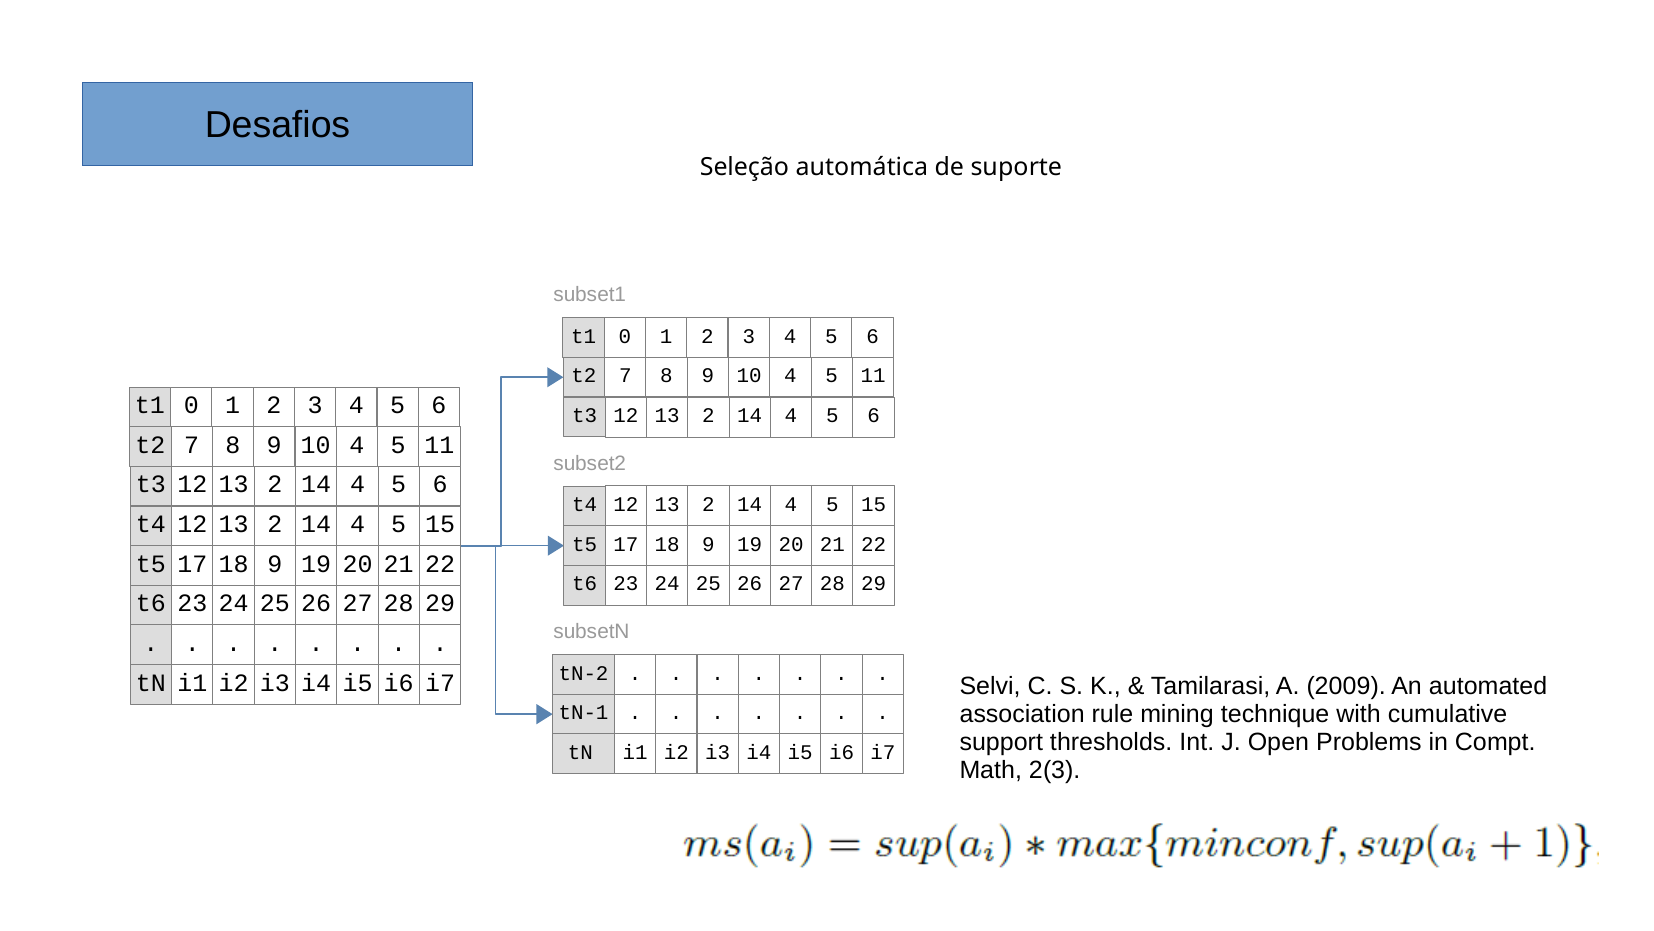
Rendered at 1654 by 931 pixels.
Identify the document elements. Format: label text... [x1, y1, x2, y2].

text_box 9 [254, 545, 295, 585]
text_box 15 [419, 506, 461, 545]
text_box 2 [254, 506, 295, 545]
text_box Desafios [82, 82, 473, 166]
text_box 27 [770, 565, 811, 606]
text_box 10 [728, 357, 769, 397]
text_box 11 [418, 426, 461, 466]
text_box 9 [253, 426, 294, 466]
text_box i5 [779, 733, 820, 774]
text_box 12 [605, 397, 646, 438]
text_box subset1 [538, 275, 698, 332]
text_box . [615, 695, 655, 733]
text_box . [254, 624, 295, 664]
text_box 23 [172, 585, 212, 624]
text_box 21 [378, 545, 419, 585]
text_box . [697, 695, 738, 733]
text_box . [862, 695, 904, 733]
text_box 14 [729, 485, 770, 525]
text_box 6 [419, 466, 461, 506]
text_box i7 [862, 733, 904, 774]
text_box 13 [646, 397, 687, 438]
text_box 20 [336, 545, 378, 585]
text_box . [655, 670, 697, 695]
text_box 19 [729, 525, 770, 565]
text_box i1 [172, 664, 212, 705]
text_box t3 [130, 466, 172, 506]
text_box . [130, 624, 172, 664]
text_box 7 [605, 357, 645, 397]
text_box 18 [646, 525, 687, 565]
text_box 28 [811, 565, 852, 606]
text_box 8 [212, 426, 253, 466]
text_box 24 [646, 565, 687, 606]
text_box i4 [738, 733, 779, 774]
text_box subsetN [538, 612, 708, 670]
text_box . [655, 695, 697, 733]
text_box t4 [563, 501, 605, 525]
text_box 19 [295, 545, 336, 585]
text_box . [820, 654, 862, 695]
text_box 20 [770, 525, 811, 565]
text_box Seleção automática de suporte [685, 141, 1323, 201]
text_box 5 [377, 387, 418, 426]
text_box 5 [378, 506, 419, 545]
text_box 24 [212, 585, 254, 624]
text_box i4 [295, 664, 336, 705]
text_box t1 [129, 387, 171, 426]
text_box 5 [811, 357, 852, 397]
text_box . [779, 695, 820, 733]
text_box t5 [563, 525, 606, 565]
text_box . [419, 624, 461, 664]
text_box 27 [336, 585, 378, 624]
text_box . [862, 654, 904, 695]
text_box 6 [418, 387, 460, 426]
picture [661, 808, 1599, 880]
text_box t5 [130, 545, 172, 585]
text_box 0 [171, 387, 211, 426]
text_box 29 [419, 585, 461, 624]
text_box 3 [294, 387, 335, 426]
text_box tN [130, 664, 172, 705]
text_box 2 [686, 317, 728, 357]
text_box 13 [212, 506, 254, 545]
text_box 5 [811, 485, 852, 525]
text_box 2 [687, 397, 729, 438]
text_box 5 [378, 466, 419, 506]
text_box 8 [645, 357, 687, 397]
text_box . [697, 654, 738, 695]
text_box 4 [770, 485, 811, 525]
text_box t3 [563, 397, 605, 437]
text_box t2 [129, 426, 172, 467]
text_box 15 [852, 485, 895, 525]
text_box t6 [130, 585, 172, 624]
text_box 0 [605, 332, 645, 357]
text_box 1 [645, 332, 686, 357]
text_box 5 [811, 397, 852, 438]
text_box . [738, 654, 779, 695]
text_box i6 [820, 733, 862, 774]
text_box 4 [336, 466, 378, 506]
text_box 26 [729, 565, 770, 606]
text_box i1 [615, 733, 655, 774]
text_box 4 [336, 426, 377, 466]
text_box 13 [646, 501, 687, 525]
text_box 2 [253, 387, 294, 426]
text_box 2 [687, 485, 729, 525]
text_box . [295, 624, 336, 664]
text_box 25 [254, 585, 295, 624]
text_box 12 [172, 466, 212, 506]
text_box . [378, 624, 419, 664]
text_box i5 [336, 664, 378, 705]
text_box t4 [130, 506, 172, 545]
text_box . [172, 624, 212, 664]
text_box 11 [852, 357, 894, 397]
text_box 9 [687, 525, 729, 565]
text_box i3 [254, 664, 295, 705]
text_box i6 [378, 664, 419, 705]
text_box . [615, 670, 655, 695]
text_box 28 [378, 585, 419, 624]
text_box Selvi, C. S. K., & Tamilarasi, A. (2009). An automated association rule mining technique with cumulative support thresholds. Int. J. Open Problems in Compt. Math, 2(3). [944, 664, 1607, 792]
text_box 22 [852, 525, 895, 565]
text_box 9 [687, 357, 728, 397]
text_box tN [552, 733, 615, 774]
text_box 3 [728, 317, 769, 357]
text_box 5 [810, 317, 851, 357]
text_box subset2 [538, 444, 698, 501]
text_box 6 [851, 317, 894, 357]
text_box i2 [655, 733, 697, 774]
text_box 4 [335, 387, 377, 426]
text_box . [779, 654, 820, 695]
text_box 12 [172, 506, 212, 545]
text_box 14 [295, 506, 336, 545]
text_box 0 [621, 332, 627, 342]
text_box t6 [563, 565, 606, 606]
text_box 22 [419, 545, 461, 585]
text_box i2 [212, 664, 254, 705]
text_box 4 [770, 397, 811, 438]
text_box 14 [295, 466, 336, 506]
text_box t2 [563, 357, 605, 397]
text_box 10 [294, 426, 336, 466]
text_box 12 [605, 501, 646, 525]
text_box i7 [419, 664, 461, 705]
text_box 2 [254, 466, 295, 506]
text_box 21 [811, 525, 852, 565]
text_box 17 [606, 525, 646, 565]
text_box i3 [697, 733, 738, 774]
text_box 23 [606, 565, 646, 606]
text_box 6 [852, 397, 895, 438]
text_box 13 [212, 466, 254, 506]
text_box 29 [852, 565, 895, 606]
text_box 1 [211, 387, 253, 426]
text_box tN-1 [552, 695, 615, 733]
text_box . [738, 695, 779, 733]
text_box . [820, 695, 862, 733]
text_box . [336, 624, 378, 664]
text_box 4 [336, 506, 378, 545]
text_box 25 [687, 565, 729, 606]
text_box 14 [729, 397, 770, 438]
text_box . [212, 624, 254, 664]
text_box 7 [172, 426, 212, 466]
text_box 26 [295, 585, 336, 624]
text_box 4 [769, 357, 811, 397]
text_box 17 [172, 545, 212, 585]
text_box 5 [377, 426, 418, 466]
text_box t1 [562, 332, 605, 358]
text_box 18 [212, 545, 254, 585]
text_box 4 [769, 317, 810, 357]
text_box tN-2 [552, 670, 615, 695]
